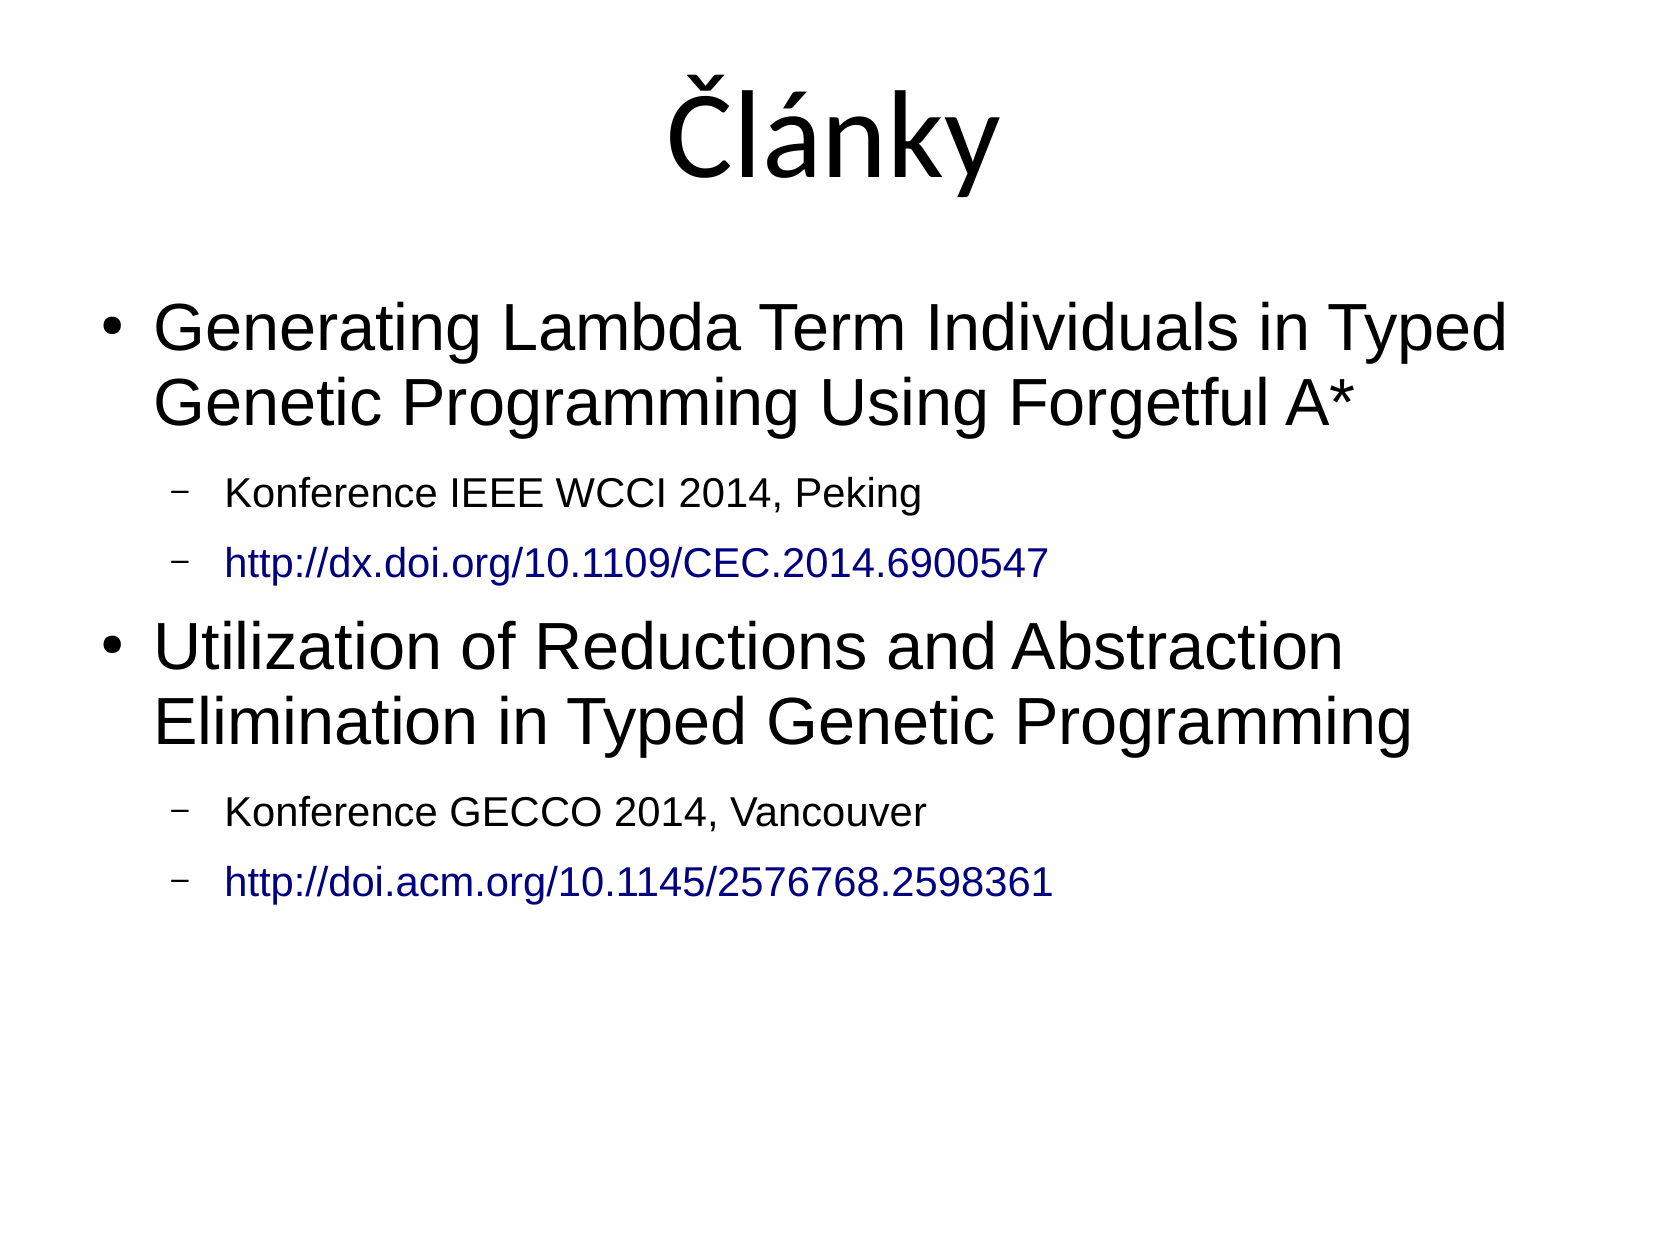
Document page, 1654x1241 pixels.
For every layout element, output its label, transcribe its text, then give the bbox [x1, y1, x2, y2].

title Články [90, 70, 1579, 223]
list Generating Lambda Term Individuals in Typed Genetic Programming Using Forgetful A* Konference IEEE WCCI 2014, Peking http://dx.doi.org/10.1109/CEC.2014.6900547 Utilization of Reductions and Abstraction Elimination in Typed Genetic Programming Konference GECCO 2014, Vancouver http://doi.acm.org/10.1145/2576768.2598361 [82, 290, 1538, 1156]
